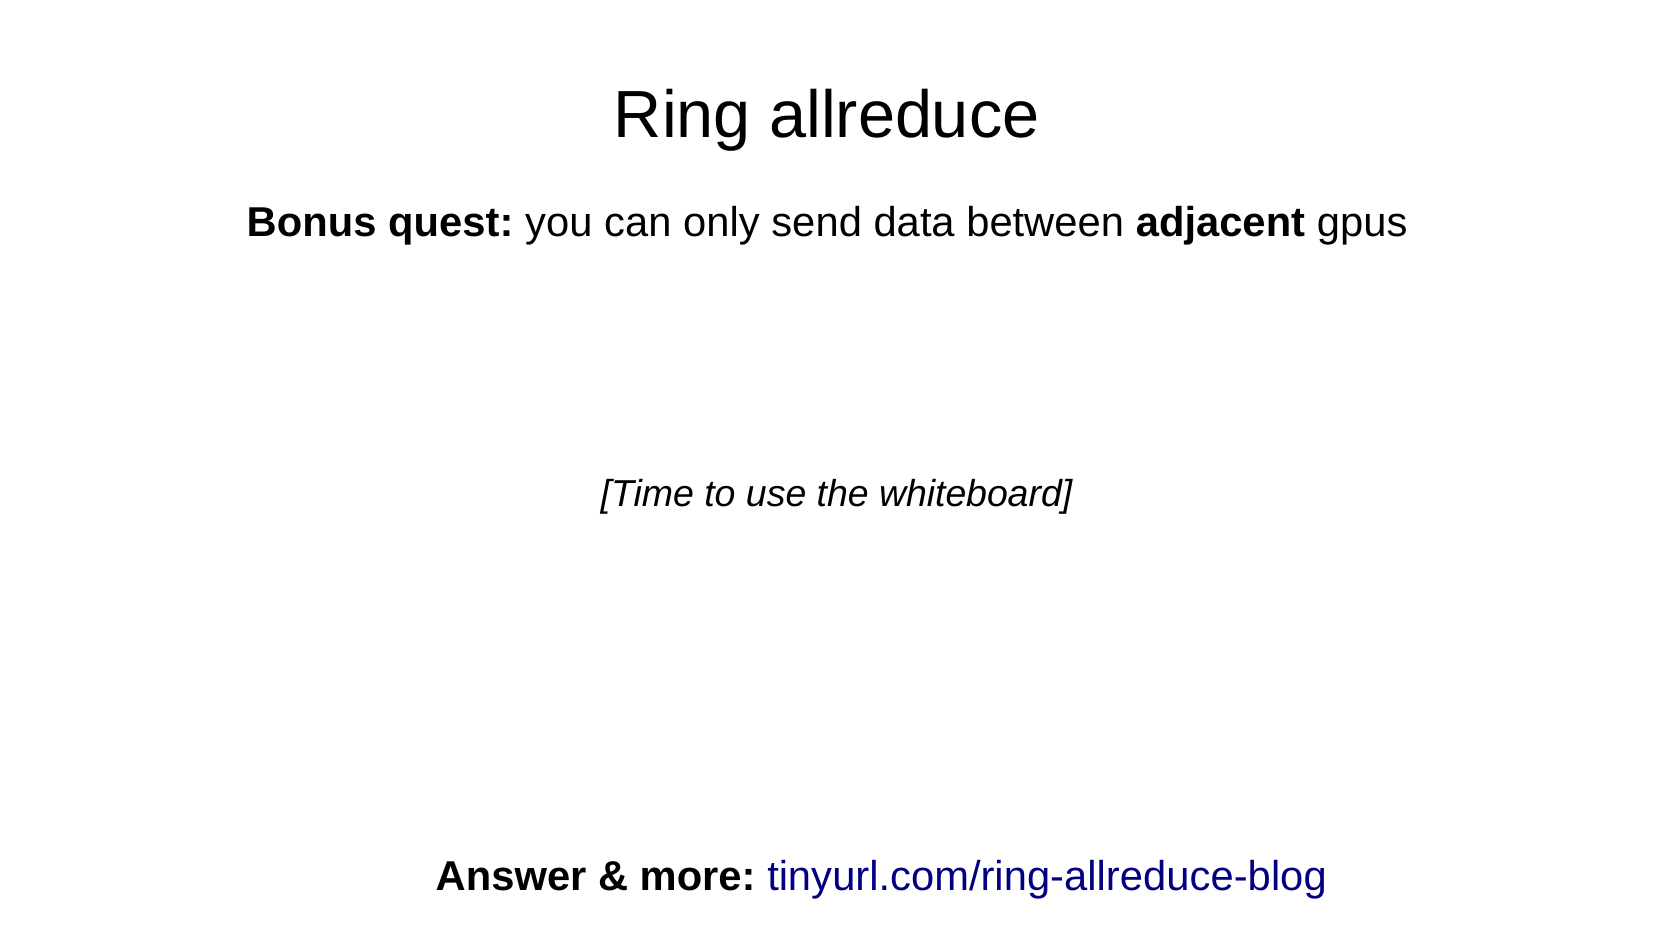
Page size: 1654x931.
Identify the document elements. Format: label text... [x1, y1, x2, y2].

text_box Bonus quest: you can only send data between adjacent gpus [91, 98, 1563, 393]
text_box Answer & more: tinyurl.com/ring-allreduce-blog [420, 845, 1654, 931]
text_box [Time to use the whiteboard] [470, 464, 1203, 564]
title Ring allreduce [82, 37, 1571, 193]
